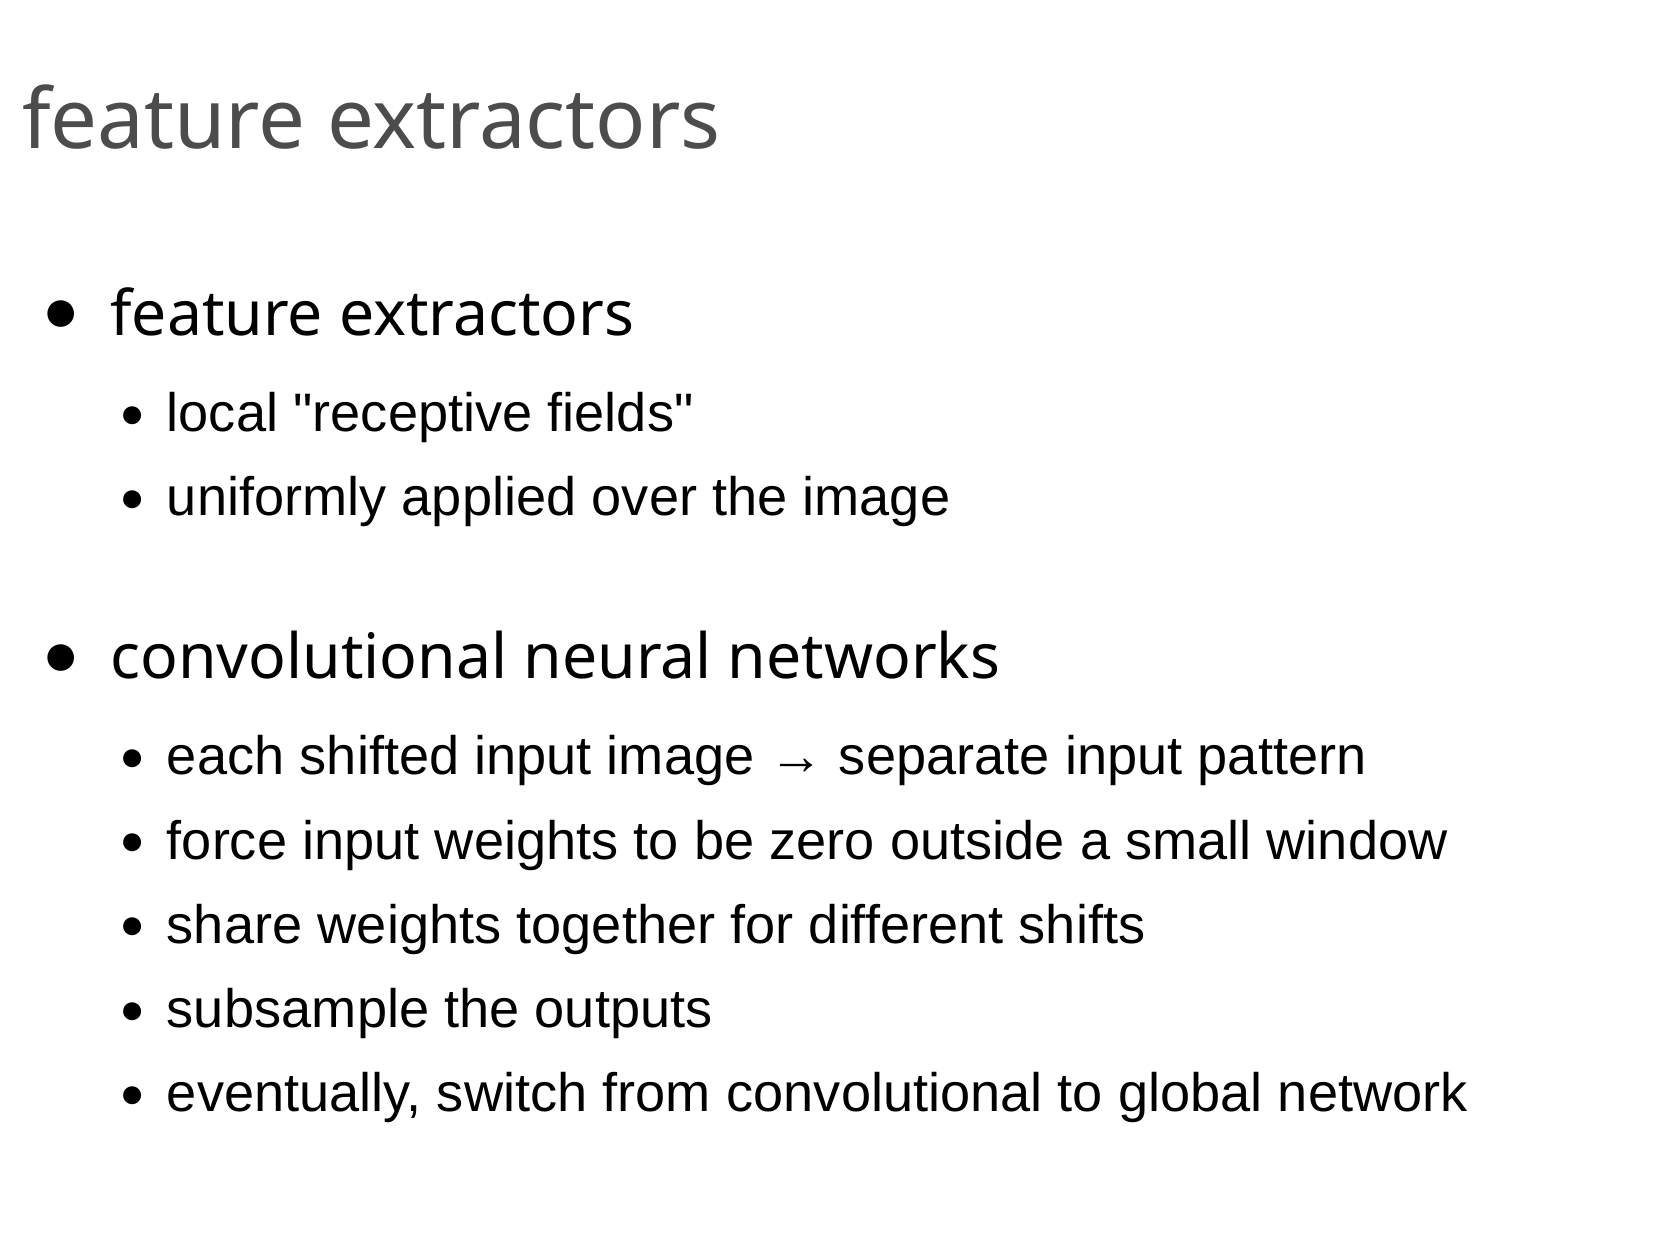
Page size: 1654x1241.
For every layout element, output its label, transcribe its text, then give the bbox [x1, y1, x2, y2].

list feature extractors local "receptive fields" uniformly applied over the image convolutional neural networks each shifted input image → separate input pattern force input weights to be zero outside a small window share weights together for different shifts subsample the outputs eventually, switch from convolutional to global network [25, 226, 1654, 1166]
title feature extractors [22, 19, 1654, 213]
